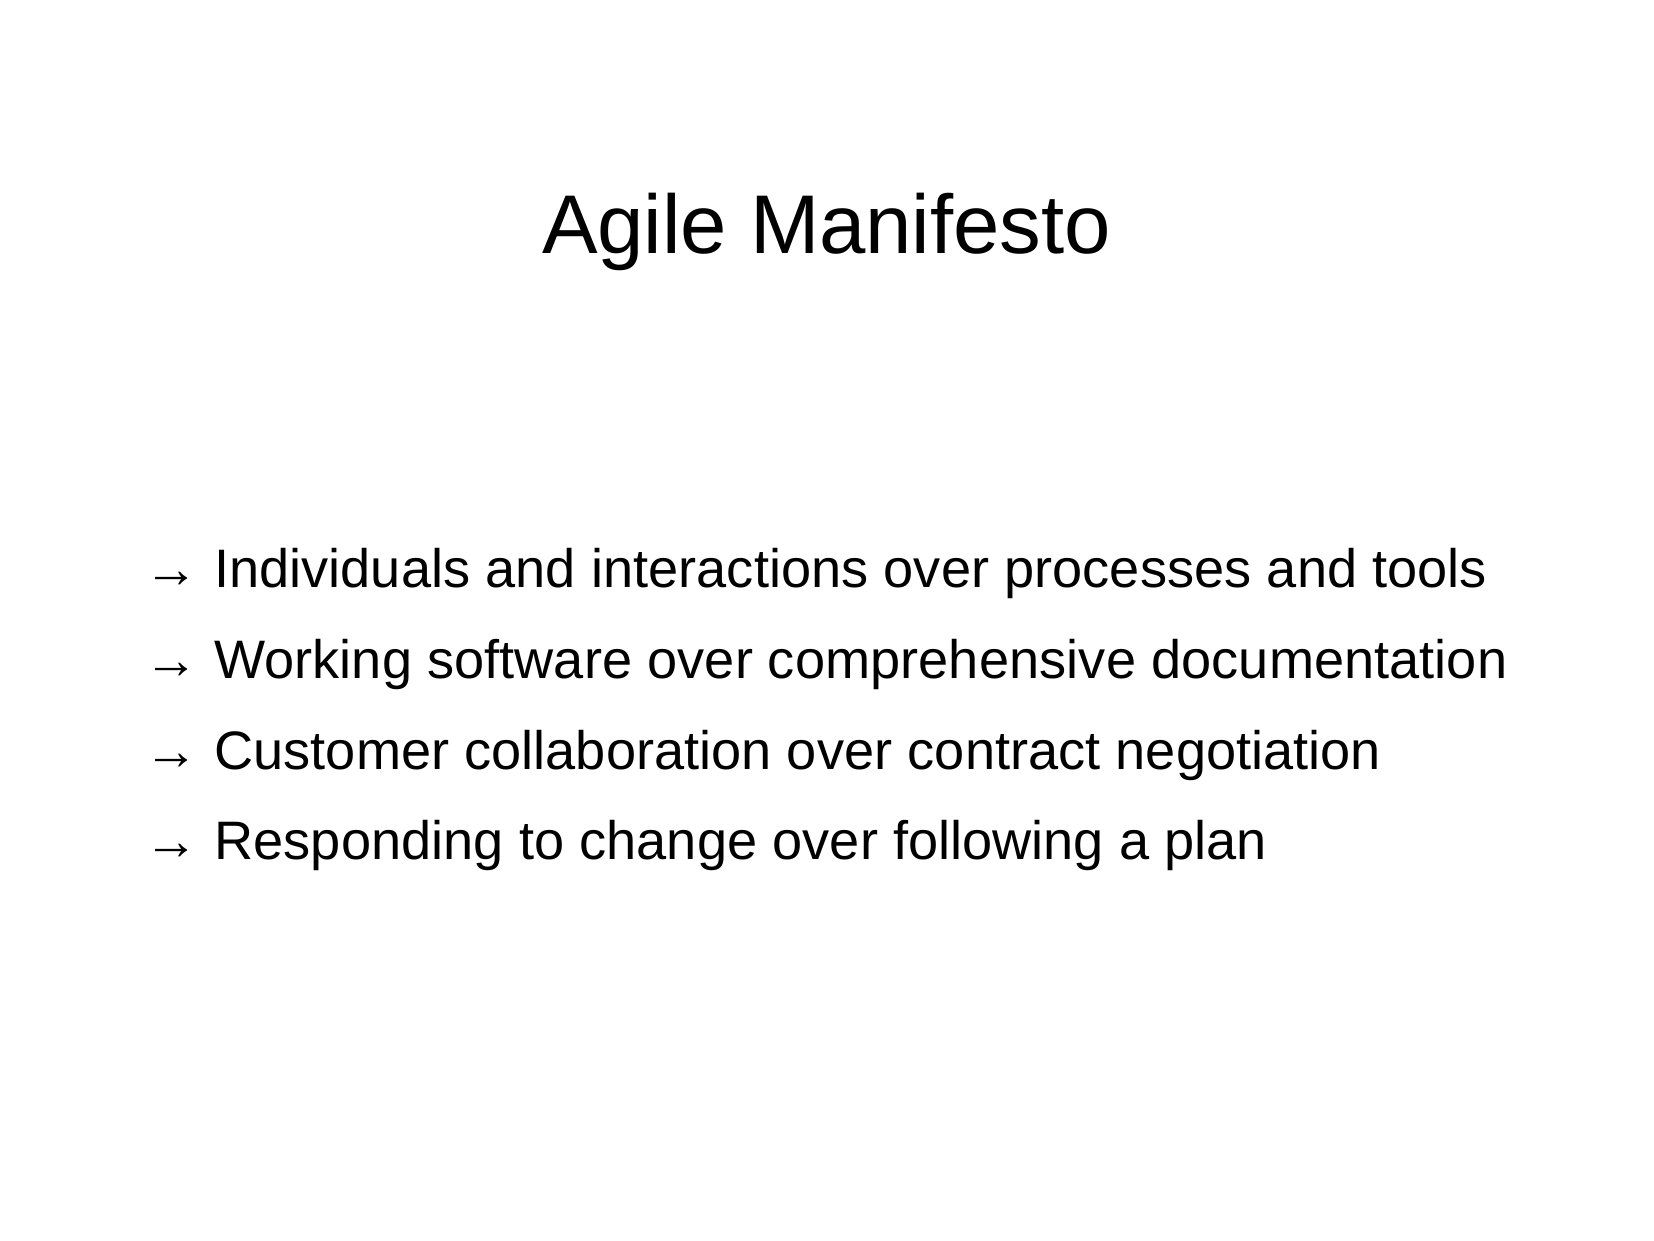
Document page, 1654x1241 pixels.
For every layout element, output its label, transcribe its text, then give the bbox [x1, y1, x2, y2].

text_box → Individuals and interactions over processes and tools → Working software over comprehensive documentation → Customer collaboration over contract negotiation → Responding to change over following a plan [130, 500, 1524, 849]
text_box Agile Manifesto [527, 170, 1127, 279]
